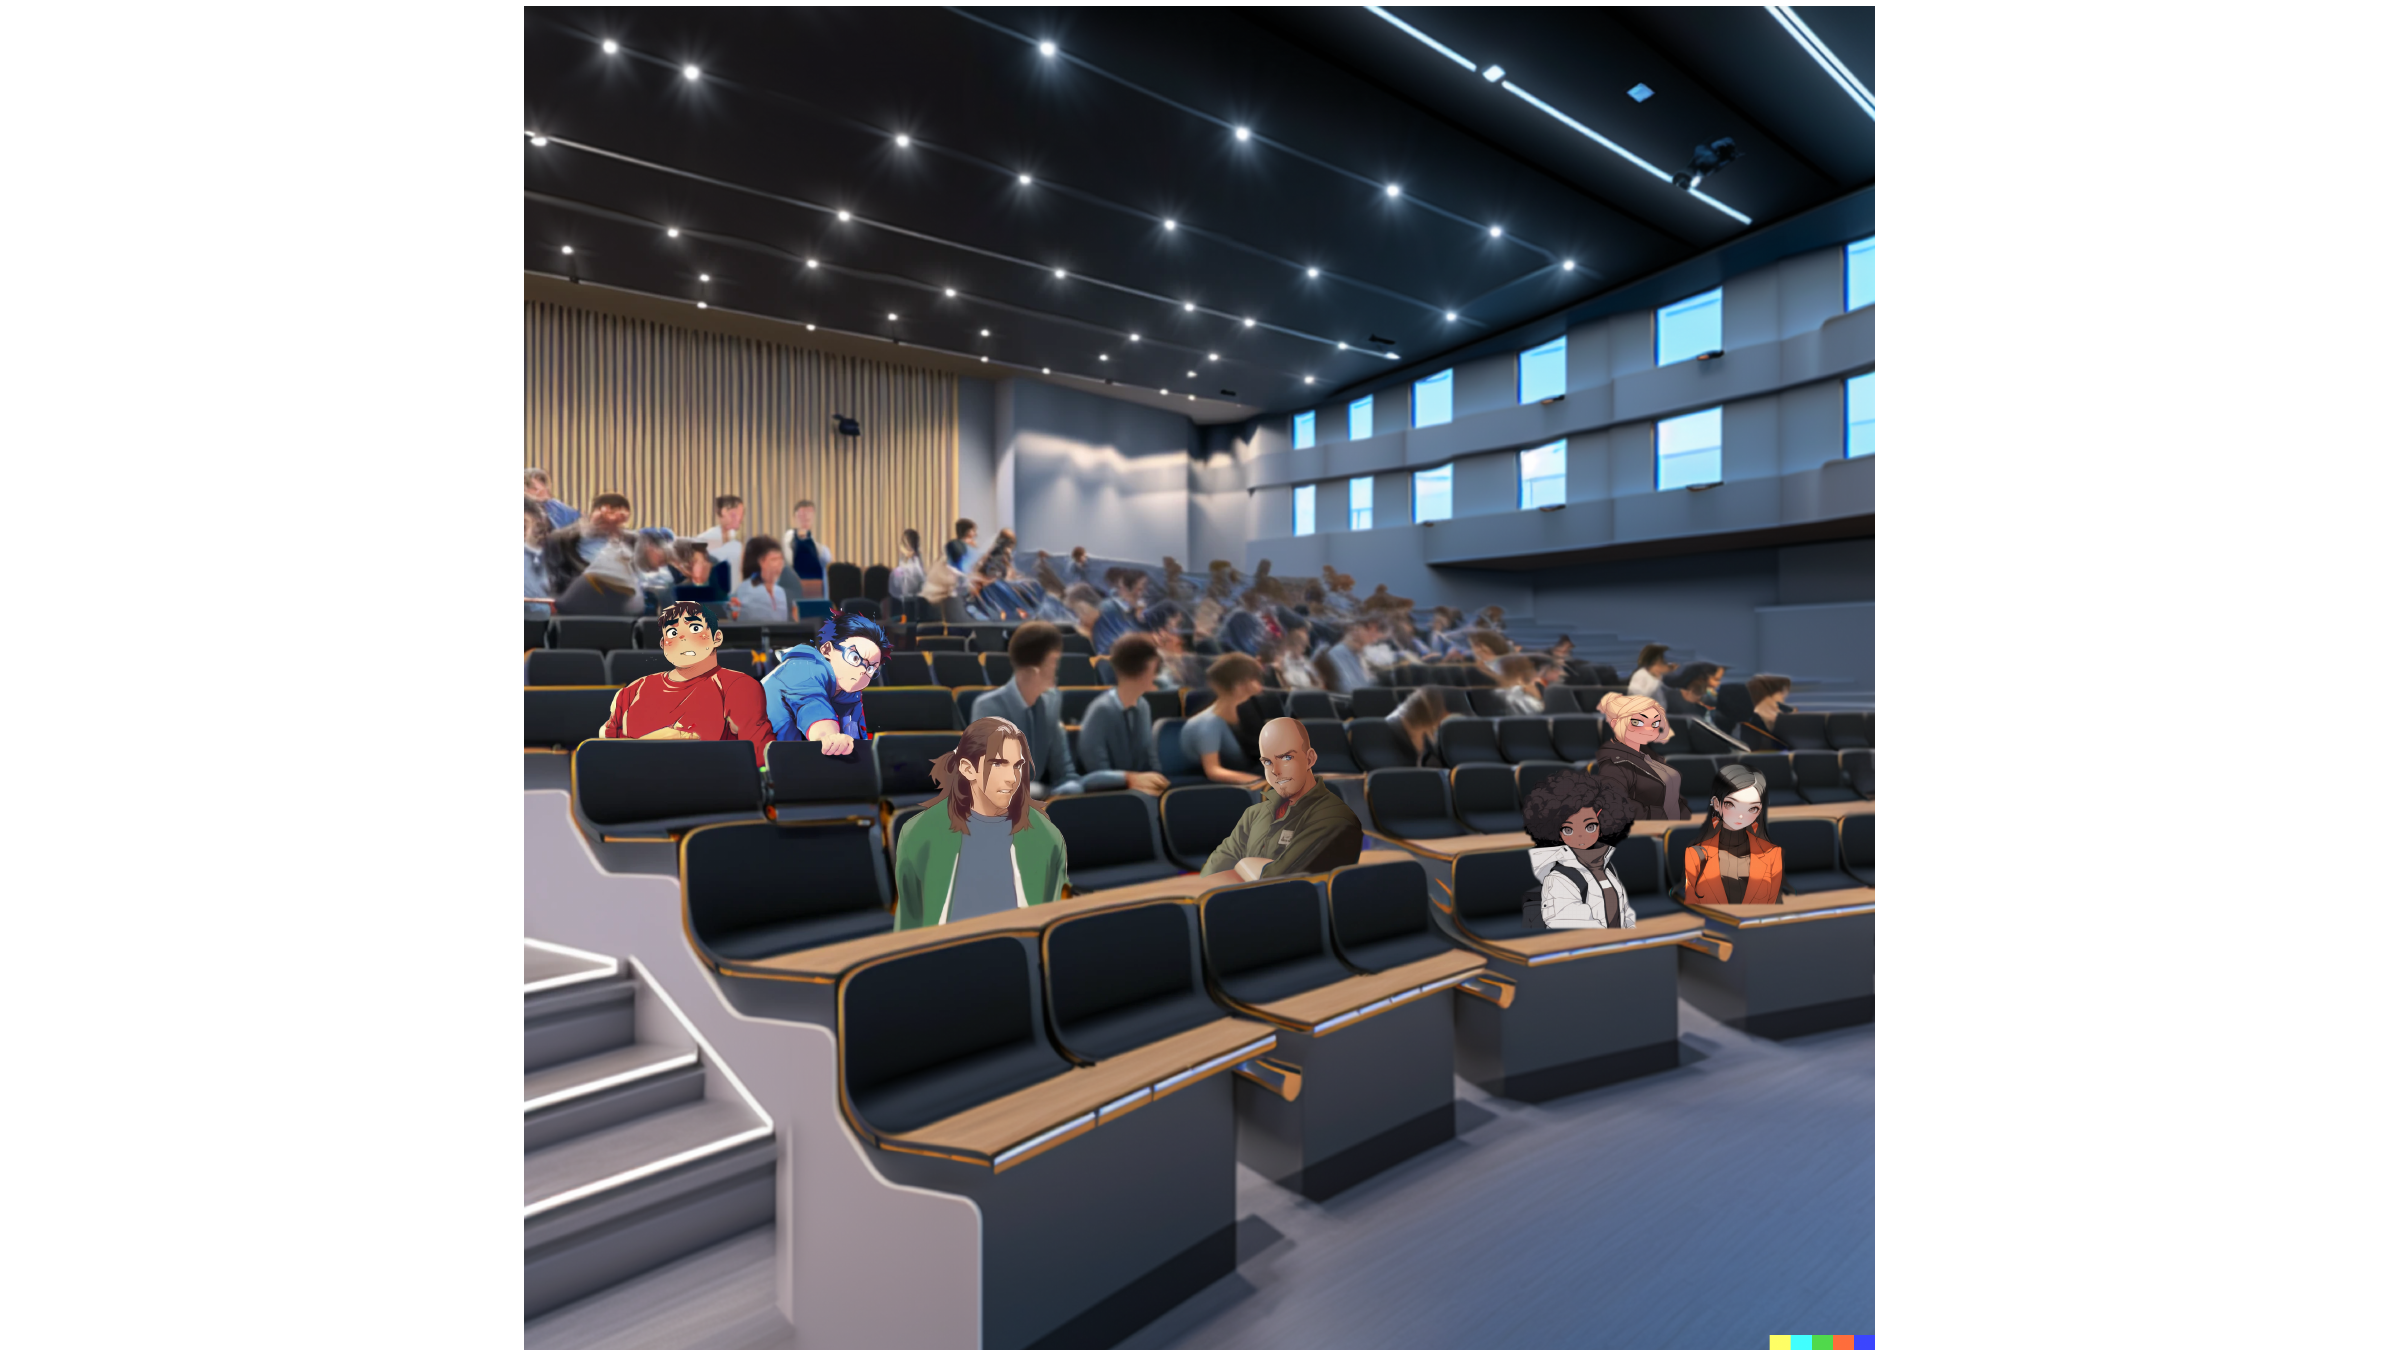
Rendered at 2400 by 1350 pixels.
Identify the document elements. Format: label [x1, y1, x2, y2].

picture [524, 6, 1875, 1350]
